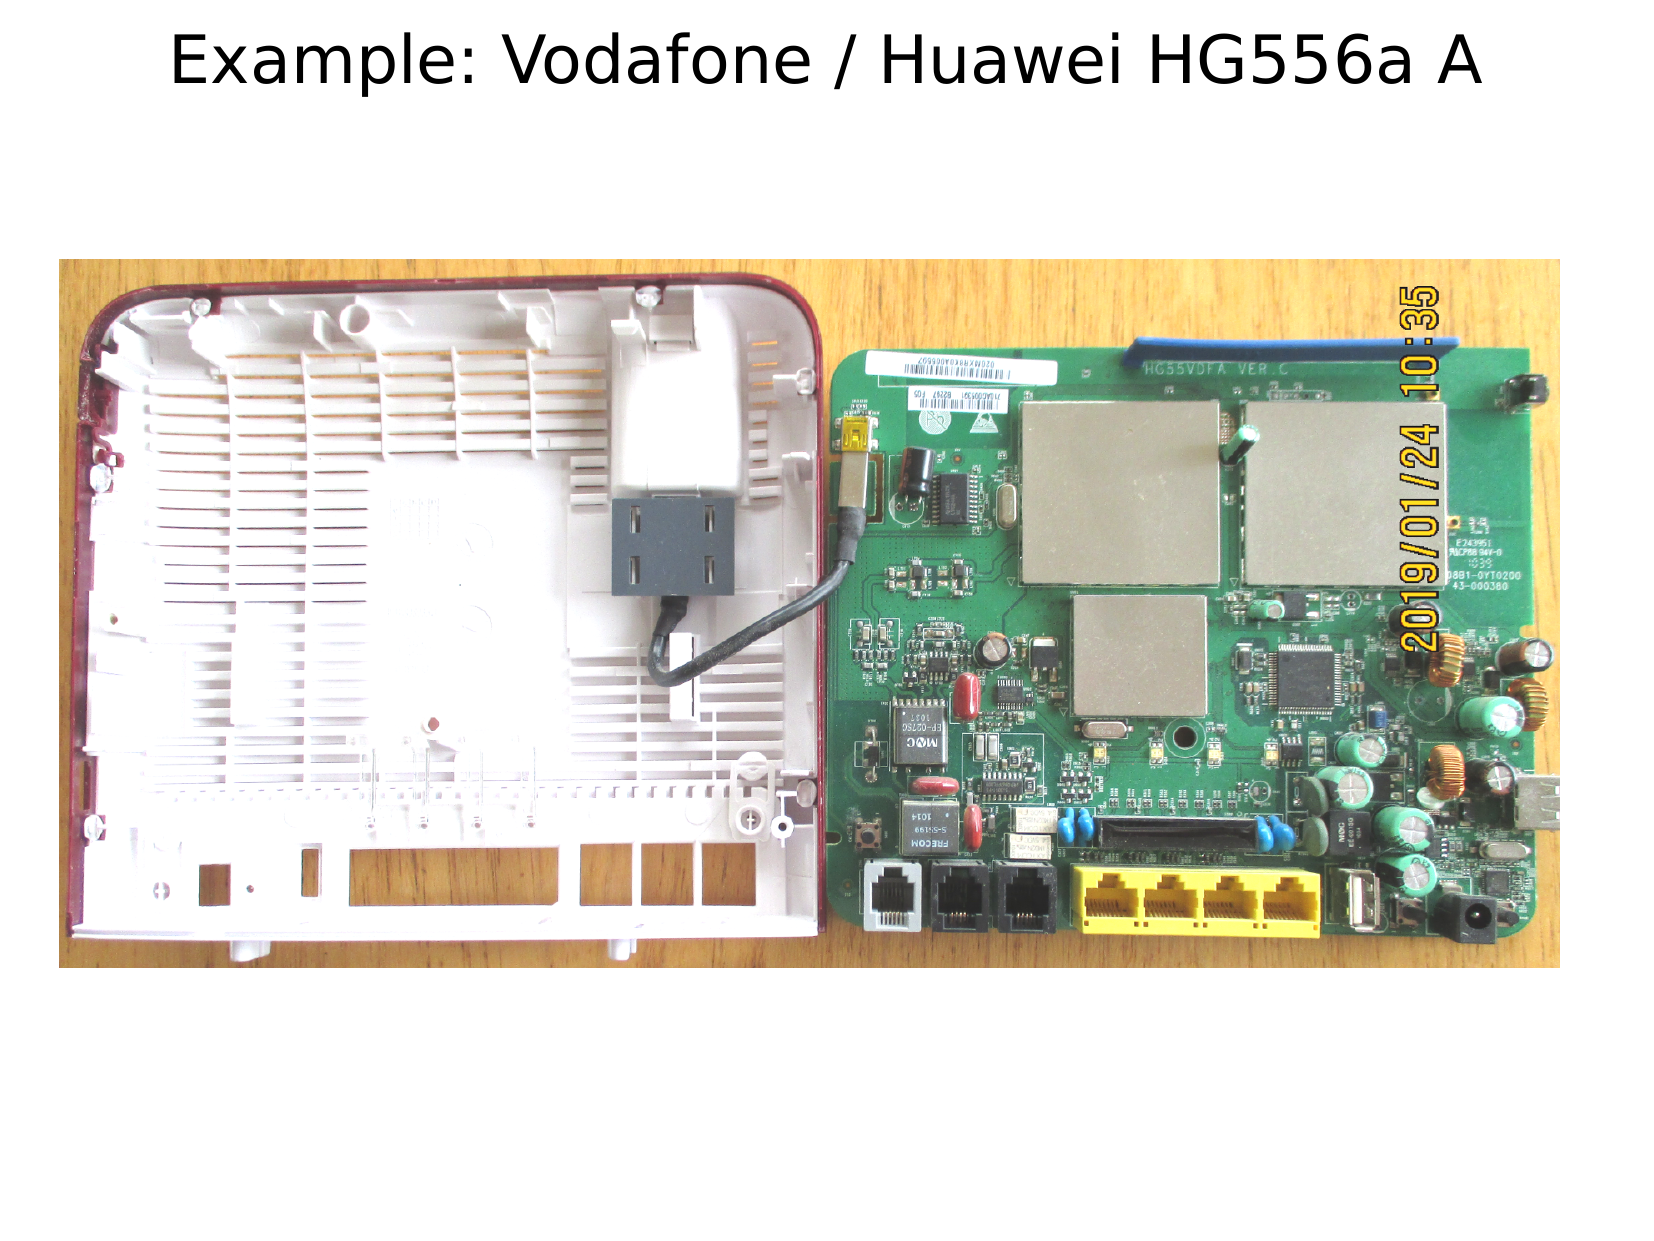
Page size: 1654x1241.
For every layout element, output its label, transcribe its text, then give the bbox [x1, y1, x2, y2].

picture [59, 259, 1560, 969]
title Example: Vodafone / Huawei HG556a A [82, 21, 1571, 100]
